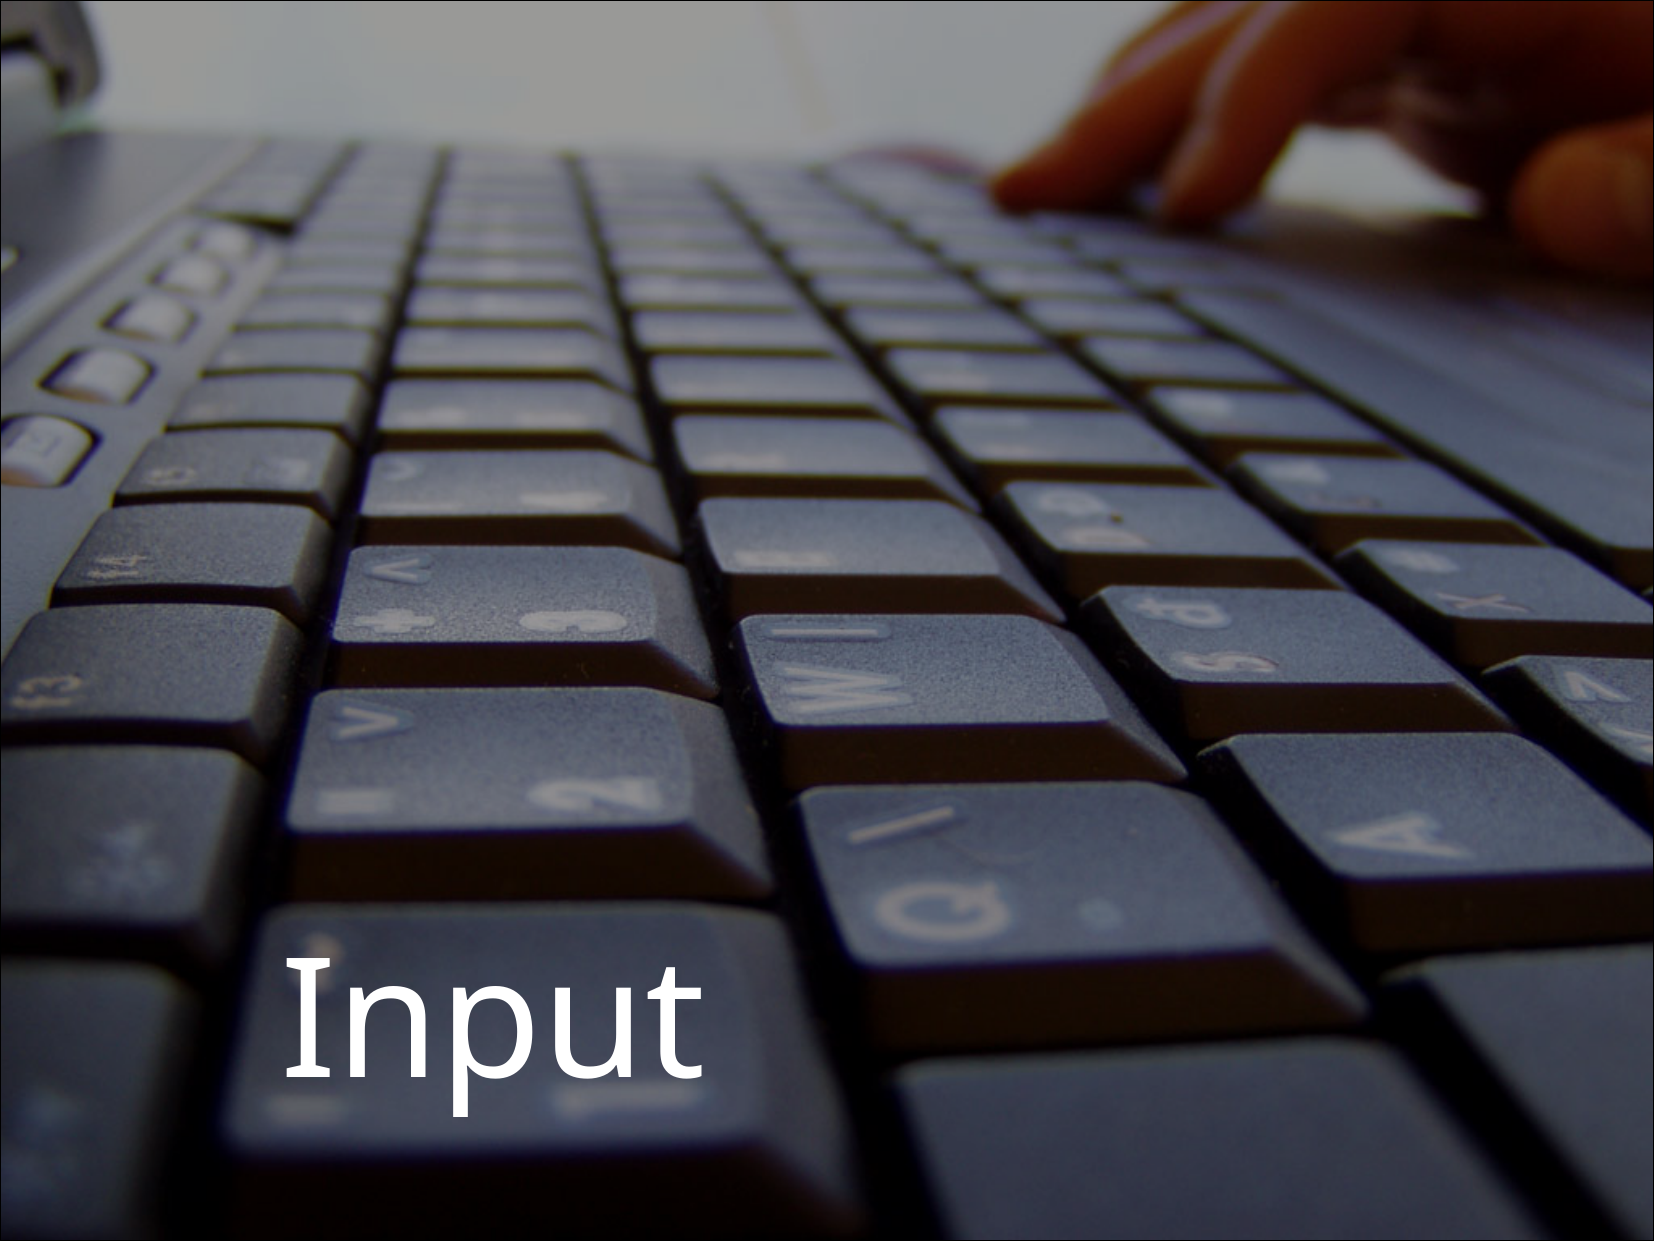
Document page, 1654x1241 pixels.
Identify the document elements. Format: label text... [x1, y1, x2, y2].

text_box Input [265, 891, 916, 1123]
text_box [0, 0, 1654, 1241]
